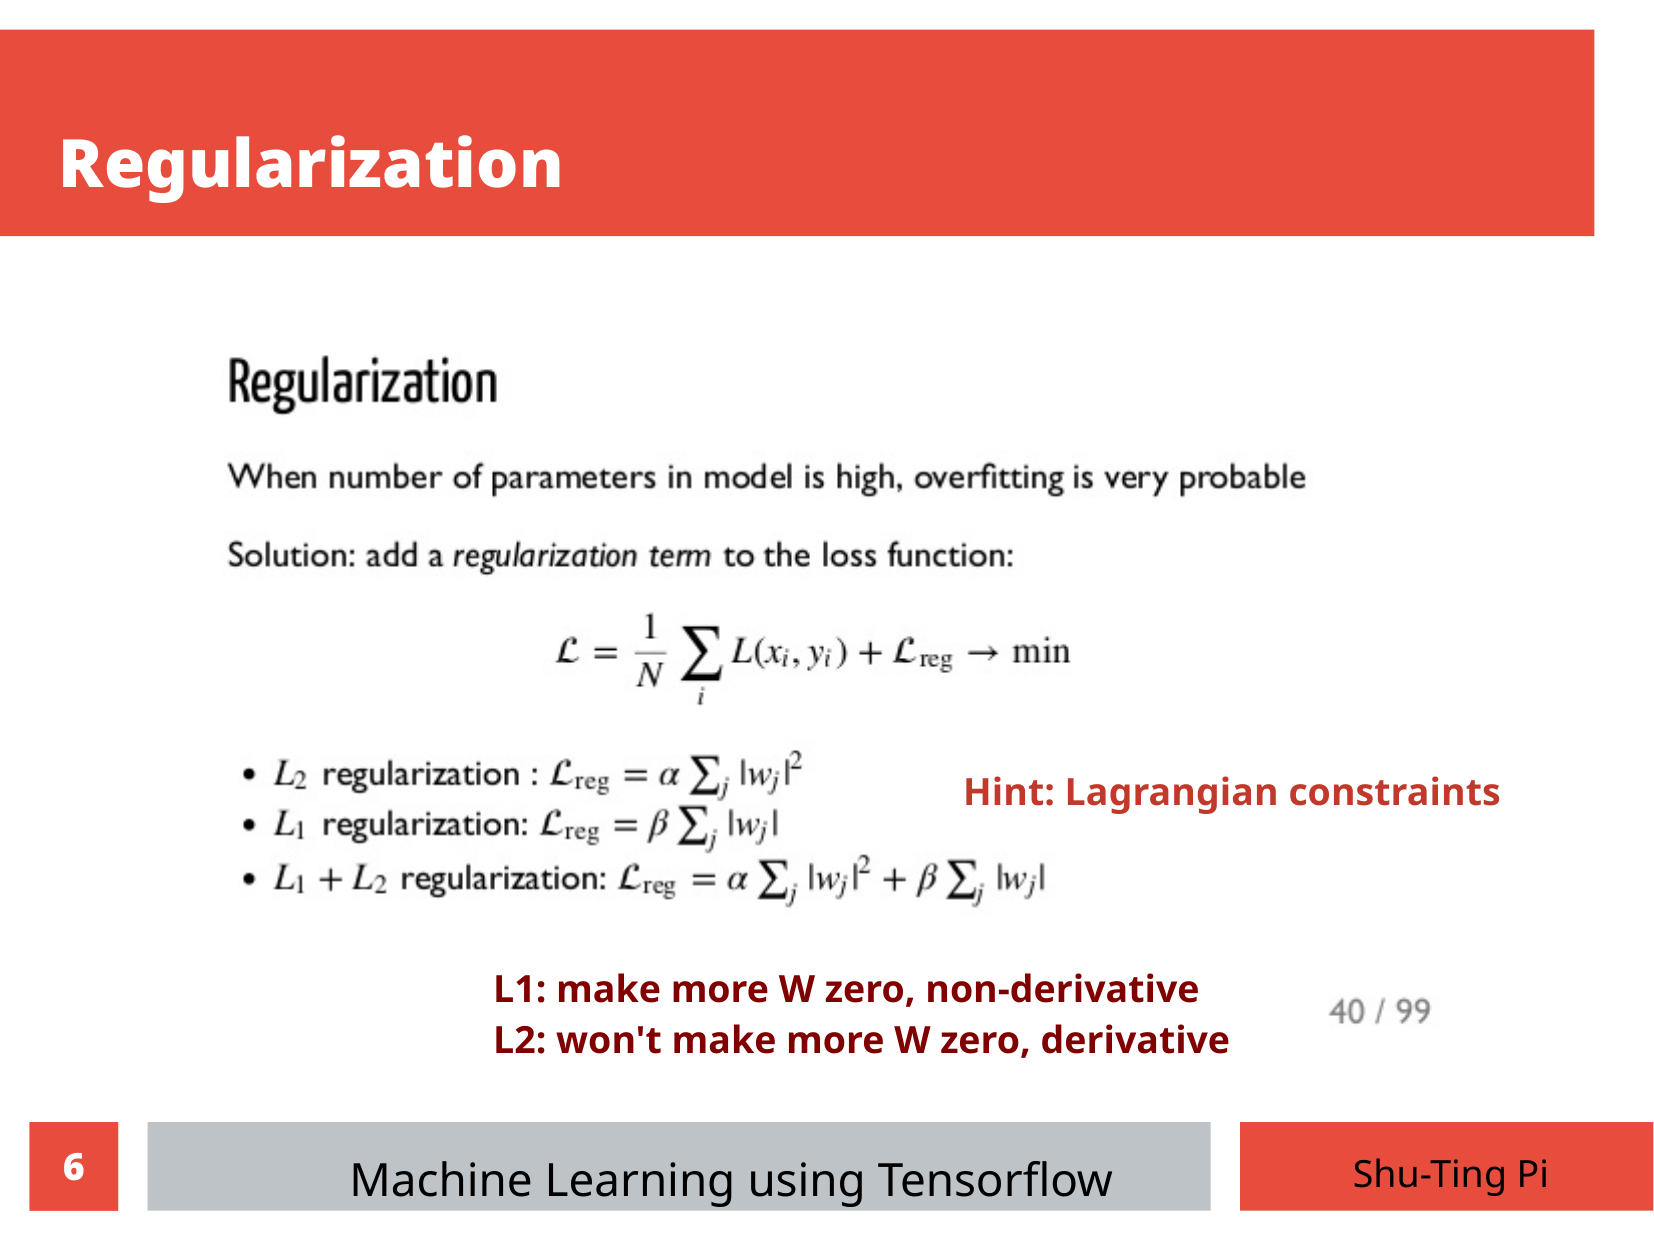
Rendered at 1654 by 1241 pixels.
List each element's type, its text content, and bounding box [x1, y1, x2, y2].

text_box L1: make more W zero, non-derivative L2: won't make more W zero, derivative [478, 955, 1171, 1065]
title Regularization [59, 59, 1595, 207]
picture [174, 274, 1454, 1048]
text_box Hint: Lagrangian constraints [948, 758, 1451, 821]
text_box Machine Learning using Tensorflow [334, 1139, 1220, 1241]
text_box Shu-Ting Pi [1338, 1140, 1573, 1203]
